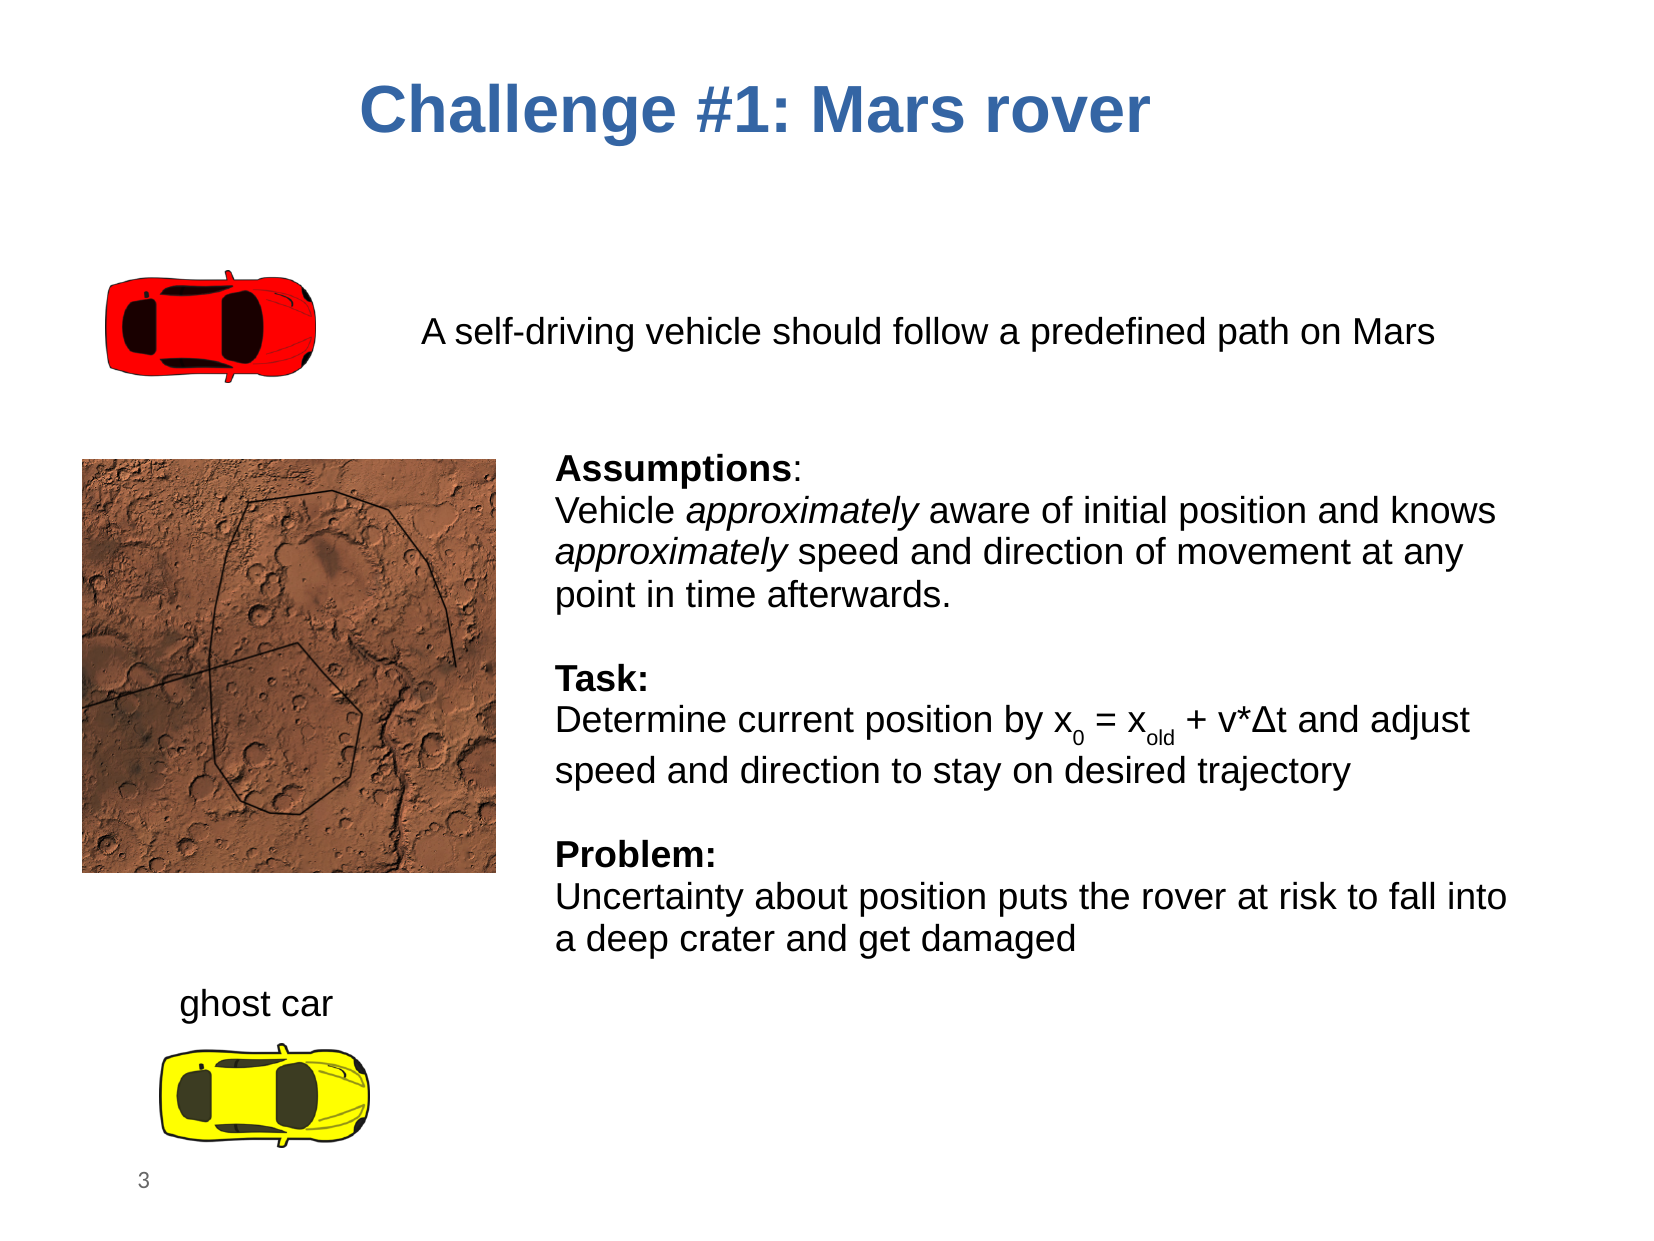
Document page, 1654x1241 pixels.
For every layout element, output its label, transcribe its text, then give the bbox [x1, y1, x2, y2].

picture [159, 1043, 370, 1148]
text_box Assumptions: Vehicle approximately aware of initial position and knows approximately speed and direction of movement at any point in time afterwards. Task: Determine current position by x0 = xold + v*Δt and adjust speed and direction to stay on desired trajectory Problem: Uncertainty about position puts the rover at risk to fall into a deep crater and get damaged [540, 439, 1531, 968]
picture [82, 459, 496, 873]
text_box A self-driving vehicle should follow a predefined path on Mars [406, 303, 1654, 361]
title Challenge #1: Mars rover [147, 5, 1365, 213]
picture [105, 270, 316, 383]
text_box ghost car [164, 975, 349, 1032]
